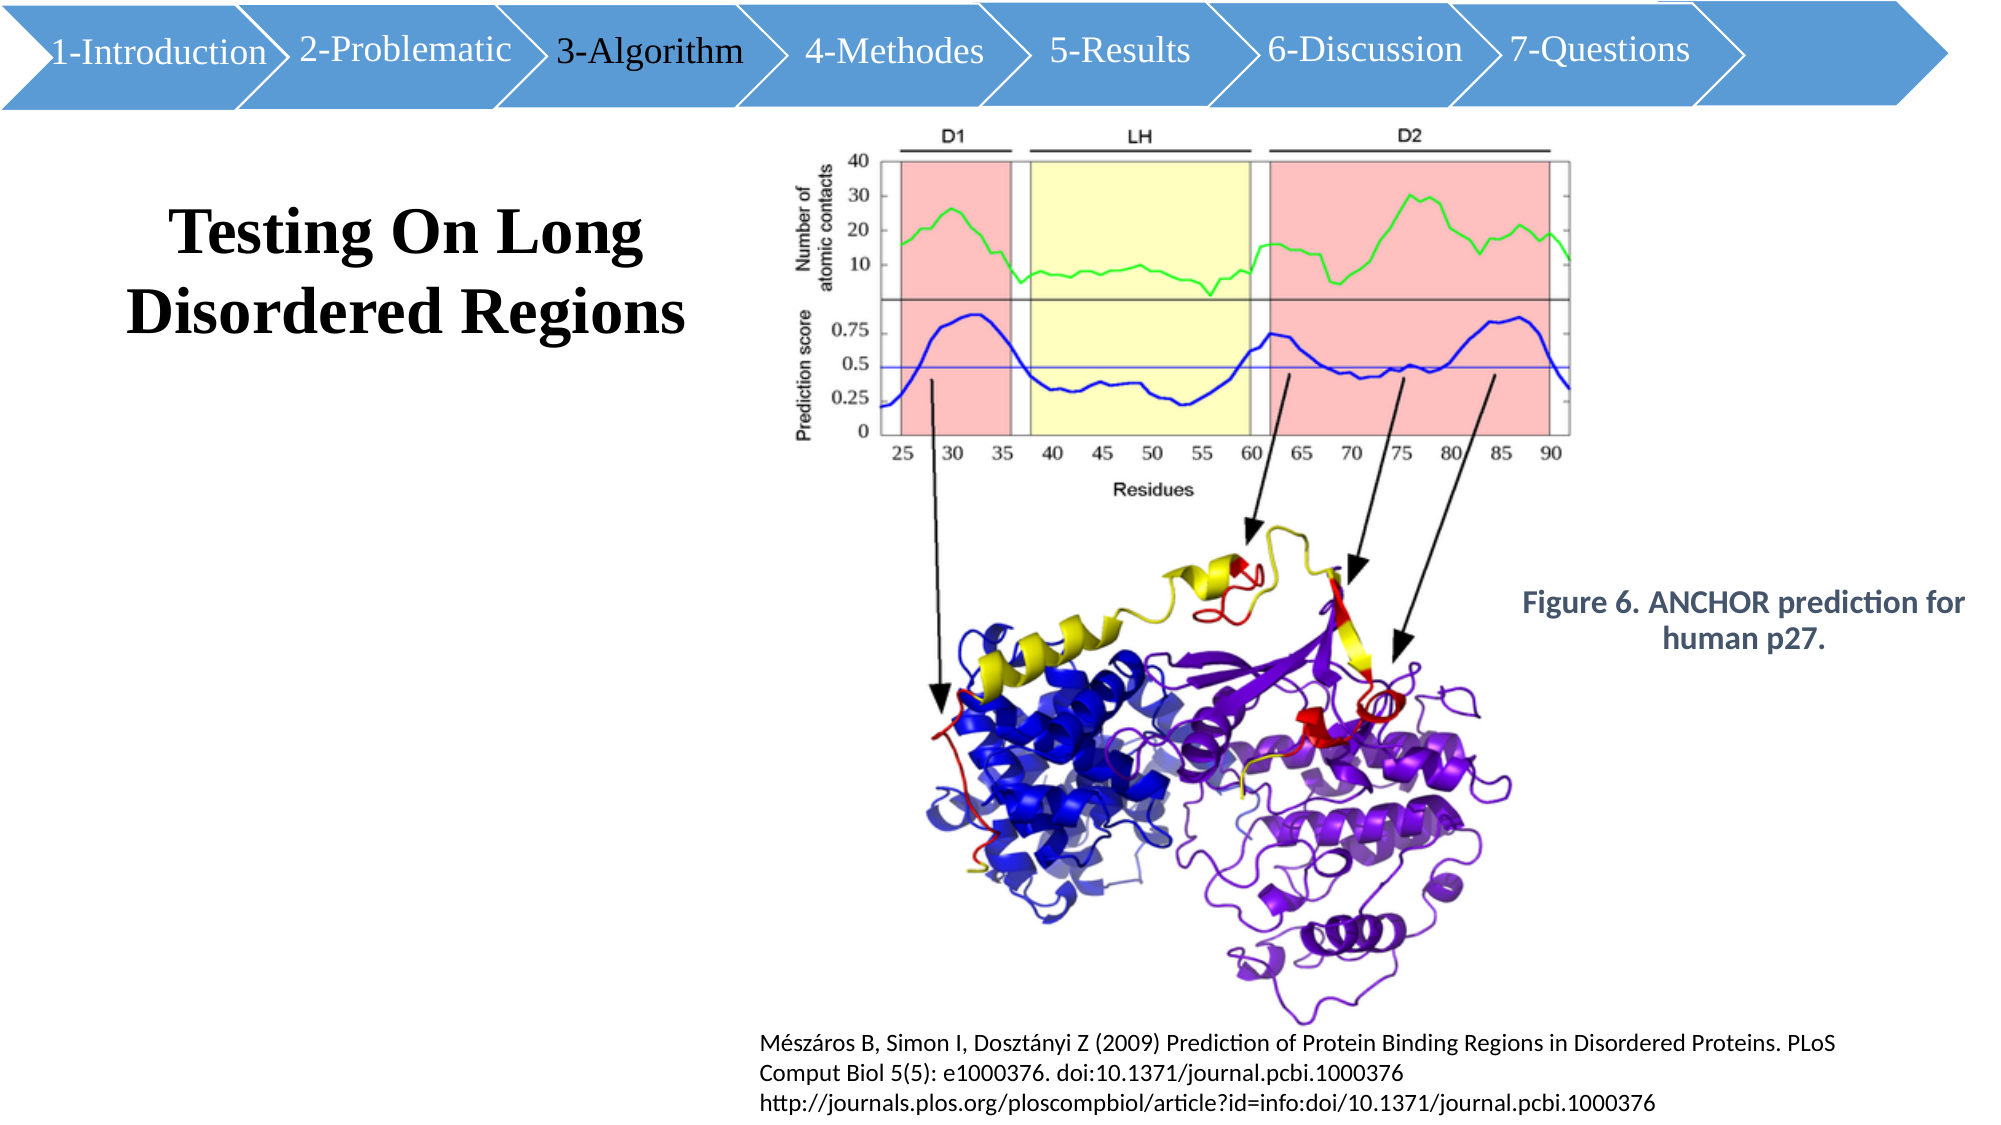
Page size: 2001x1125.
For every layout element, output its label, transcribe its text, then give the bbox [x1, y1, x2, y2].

text_box Figure 6. ANCHOR prediction for human p27. [1467, 577, 2000, 666]
picture [794, 127, 1573, 1018]
text_box [0, 0, 1951, 111]
text_box 5-Results [1034, 17, 1208, 79]
text_box 4-Methodes [790, 18, 1002, 79]
text_box 6-Discussion [1252, 16, 1481, 77]
text_box 7-Questions [1494, 16, 1708, 77]
text_box 3-Algorithm [541, 18, 761, 79]
text_box Testing On Long Disordered Regions [40, 180, 774, 355]
text_box 1-Introduction [35, 19, 285, 80]
text_box 2-Problematic [284, 16, 530, 78]
text_box Mészáros B, Simon I, Dosztányi Z (2009) Prediction of Protein Binding Regions in Disordered Proteins. PLoS Comput Biol 5(5): e1000376. doi:10.1371/journal.pcbi.1000376 http://journals.plos.org/ploscompbiol/article?id=info:doi/10.1371/journal.pcbi.1000376 [744, 1018, 1889, 1125]
